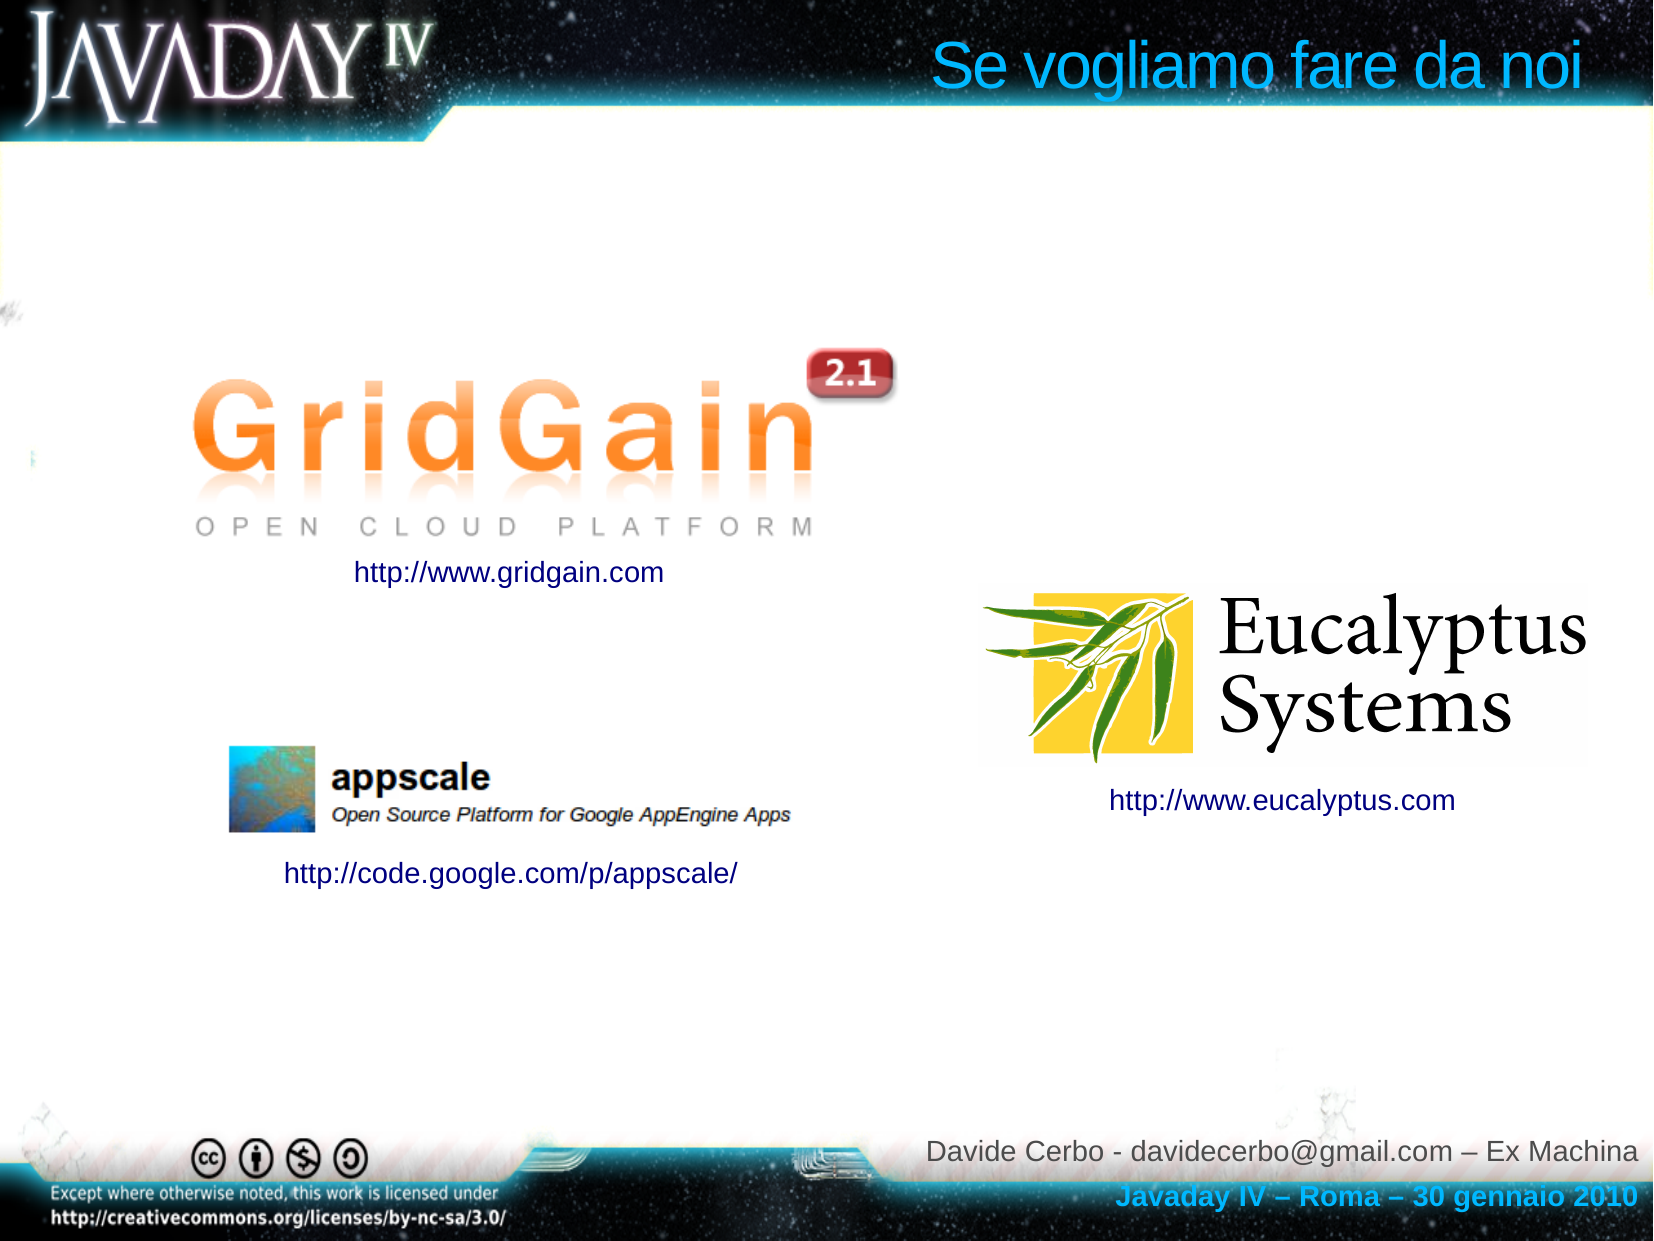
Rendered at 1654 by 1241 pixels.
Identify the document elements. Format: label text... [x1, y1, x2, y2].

picture [0, 0, 1653, 1241]
title Se vogliamo fare da noi [108, 0, 1585, 169]
